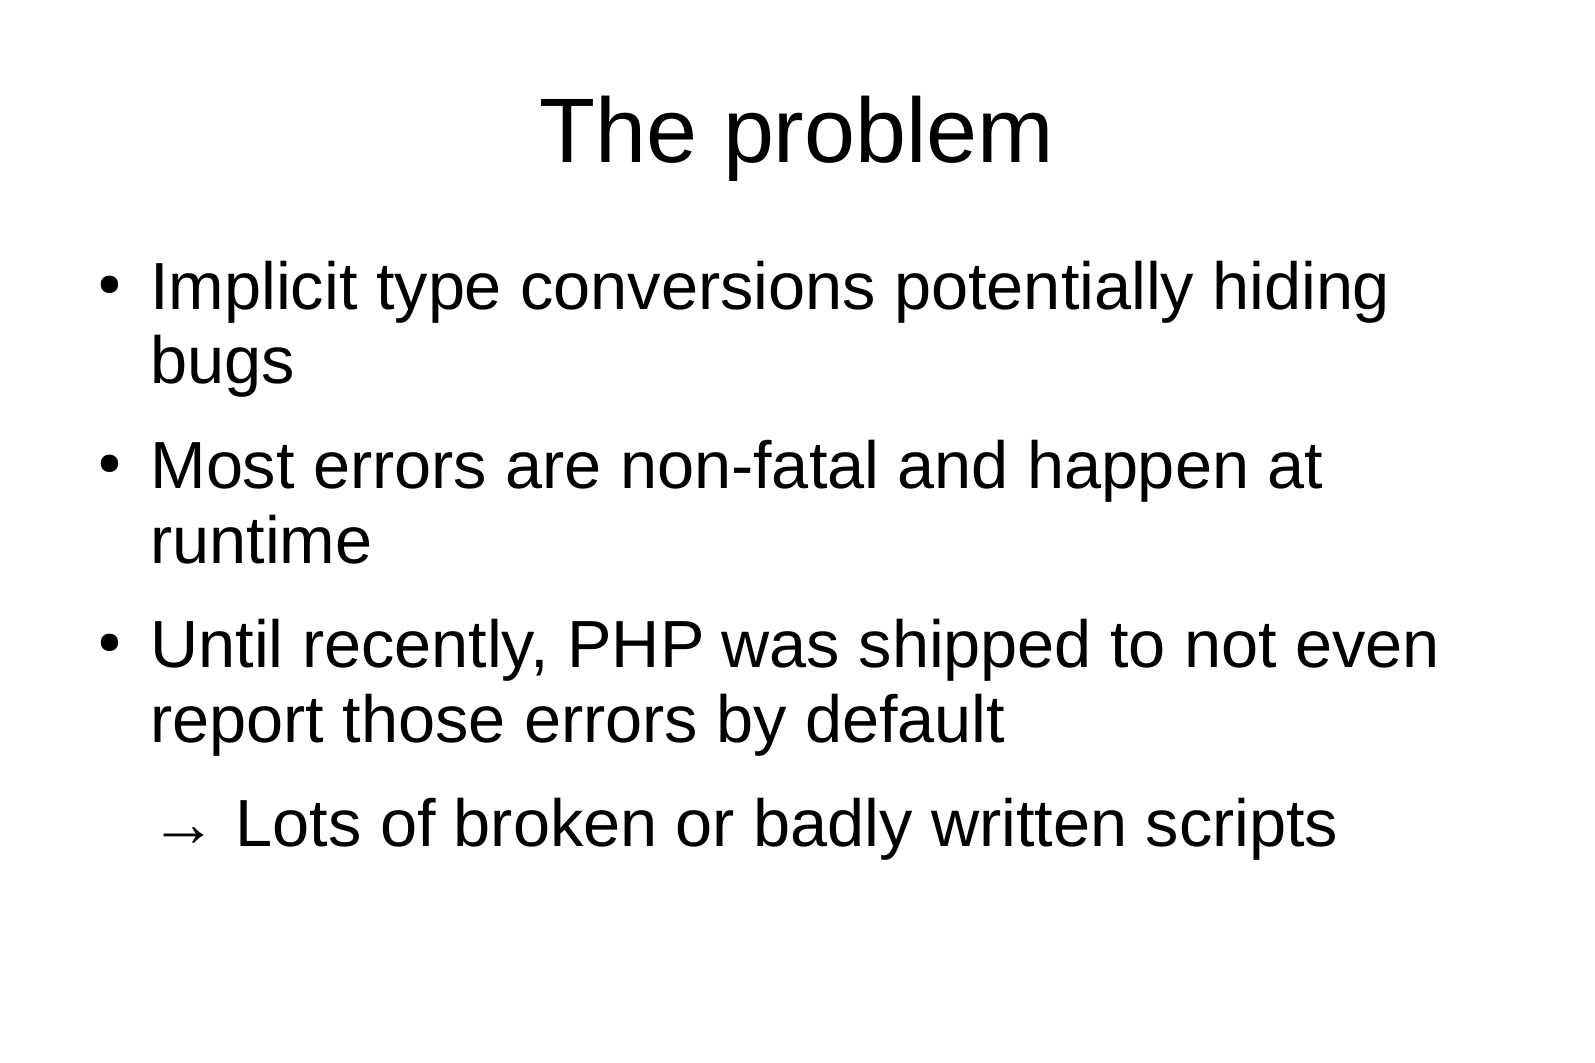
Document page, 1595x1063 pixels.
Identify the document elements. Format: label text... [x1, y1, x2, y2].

title The problem [79, 49, 1515, 213]
list Implicit type conversions potentially hiding bugs Most errors are non-fatal and happen at runtime Until recently, PHP was shipped to not even report those errors by default → Lots of broken or badly written scripts [79, 248, 1515, 936]
